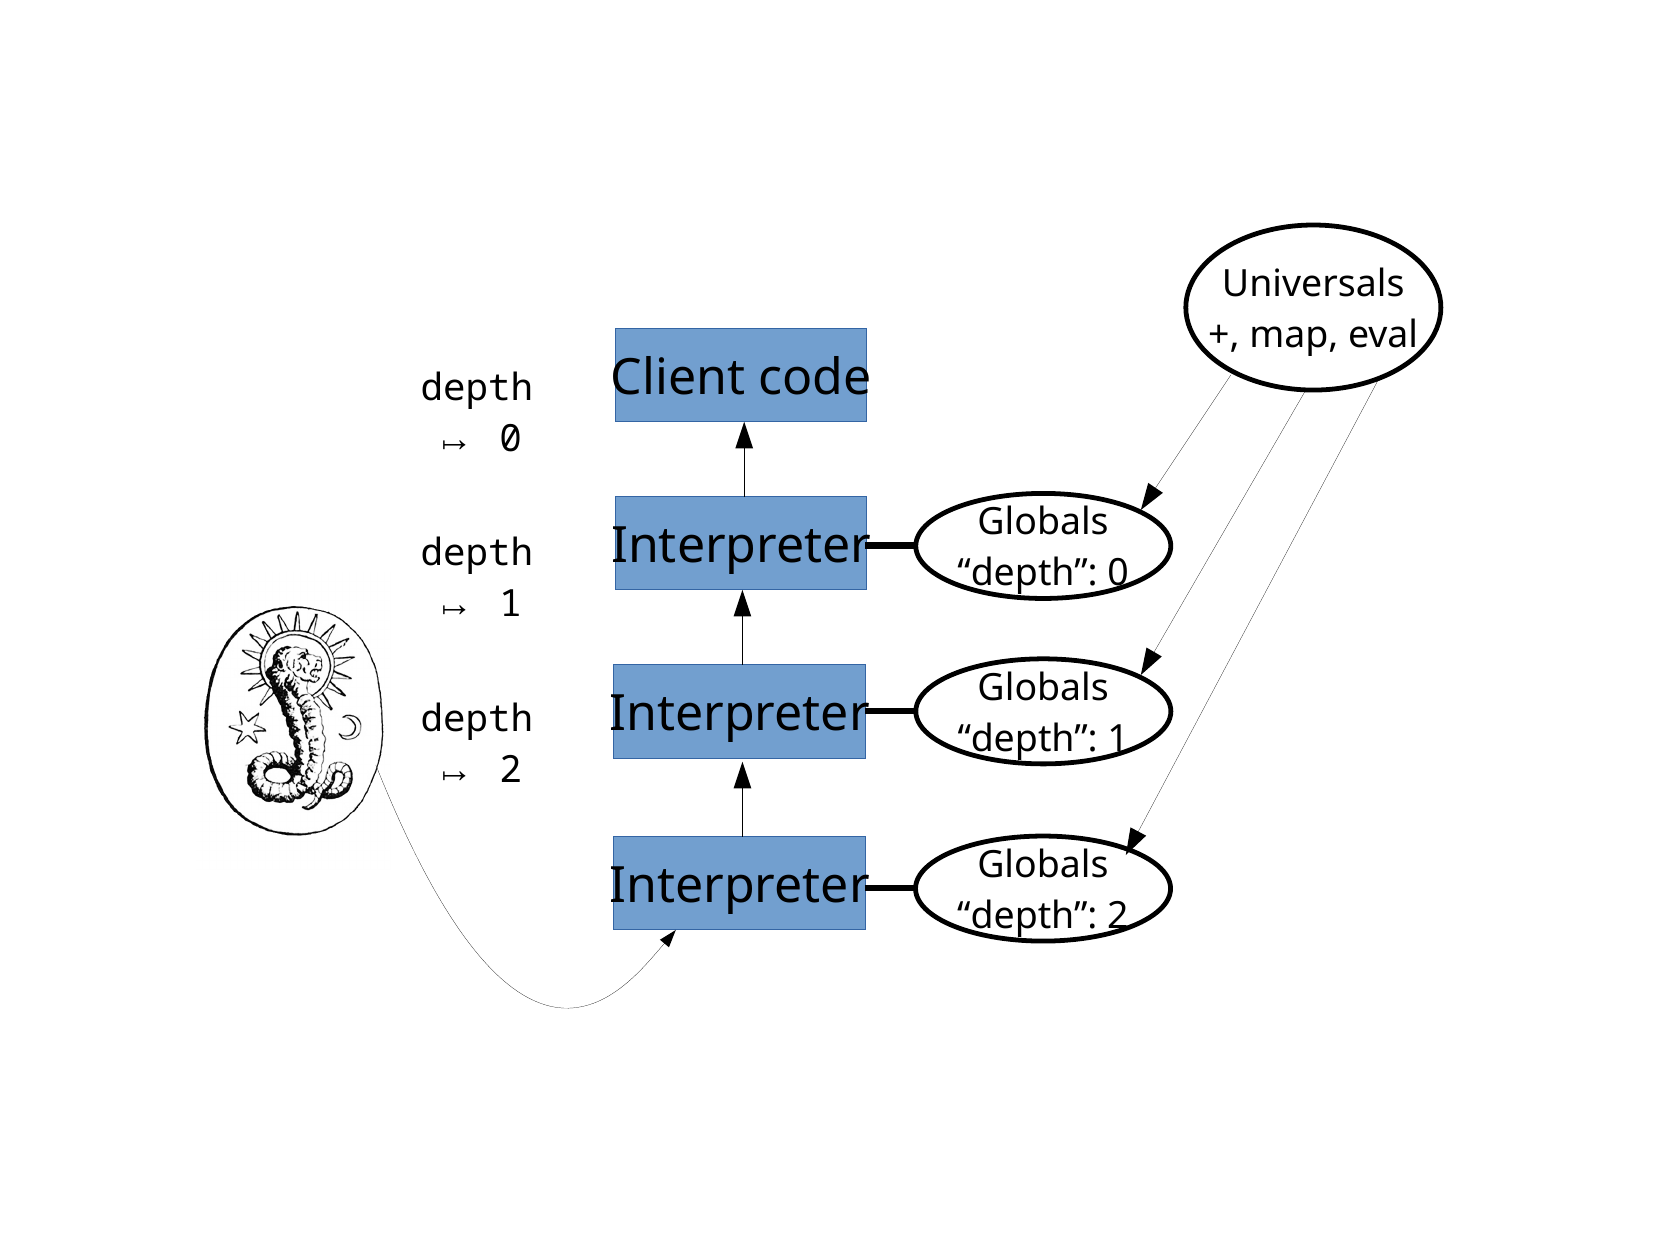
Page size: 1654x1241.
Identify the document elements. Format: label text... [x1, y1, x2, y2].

text_box depth ↦ 2 [405, 683, 609, 736]
text_box Globals “depth”: 1 [916, 658, 1171, 764]
text_box Universals +, map, eval [1185, 225, 1441, 391]
text_box Interpreter [615, 496, 867, 590]
text_box Interpreter [613, 664, 866, 759]
text_box depth ↦ 0 [405, 352, 608, 406]
text_box depth ↦ 1 [405, 517, 608, 571]
text_box Interpreter [613, 836, 866, 930]
text_box Globals “depth”: 0 [916, 493, 1171, 599]
picture [196, 572, 391, 871]
text_box Globals “depth”: 2 [915, 836, 1171, 942]
text_box Client code [615, 328, 867, 422]
